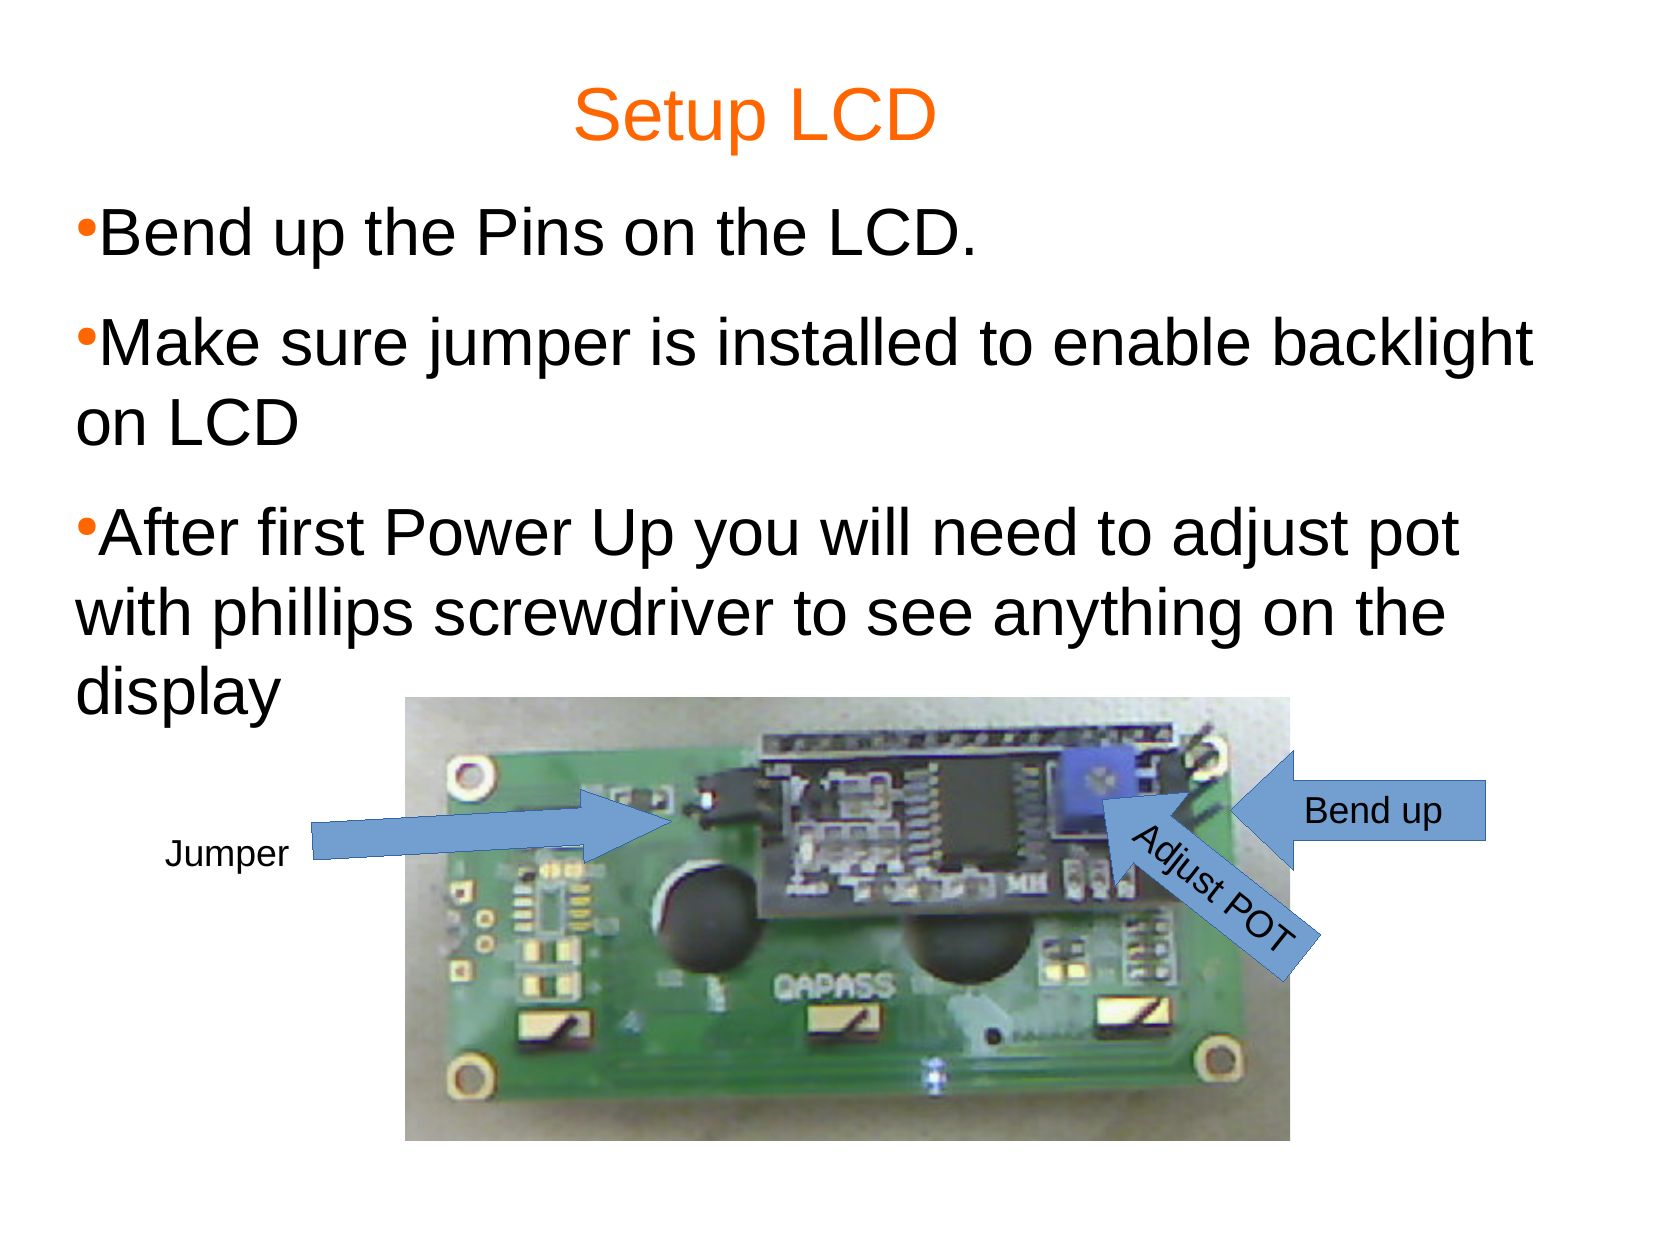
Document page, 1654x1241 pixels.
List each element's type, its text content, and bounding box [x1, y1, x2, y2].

title Setup LCD [82, 49, 1430, 172]
text_box Bend up [1230, 750, 1486, 871]
text_box Jumper [150, 825, 346, 931]
text_box [311, 789, 672, 864]
picture [405, 697, 1291, 1141]
list Bend up the Pins on the LCD. Make sure jumper is installed to enable backlight on LCD After first Power Up you will need to adjust pot with phillips screwdriver to see anything on the display [75, 189, 1564, 1021]
text_box Adjust POT [1102, 792, 1321, 982]
